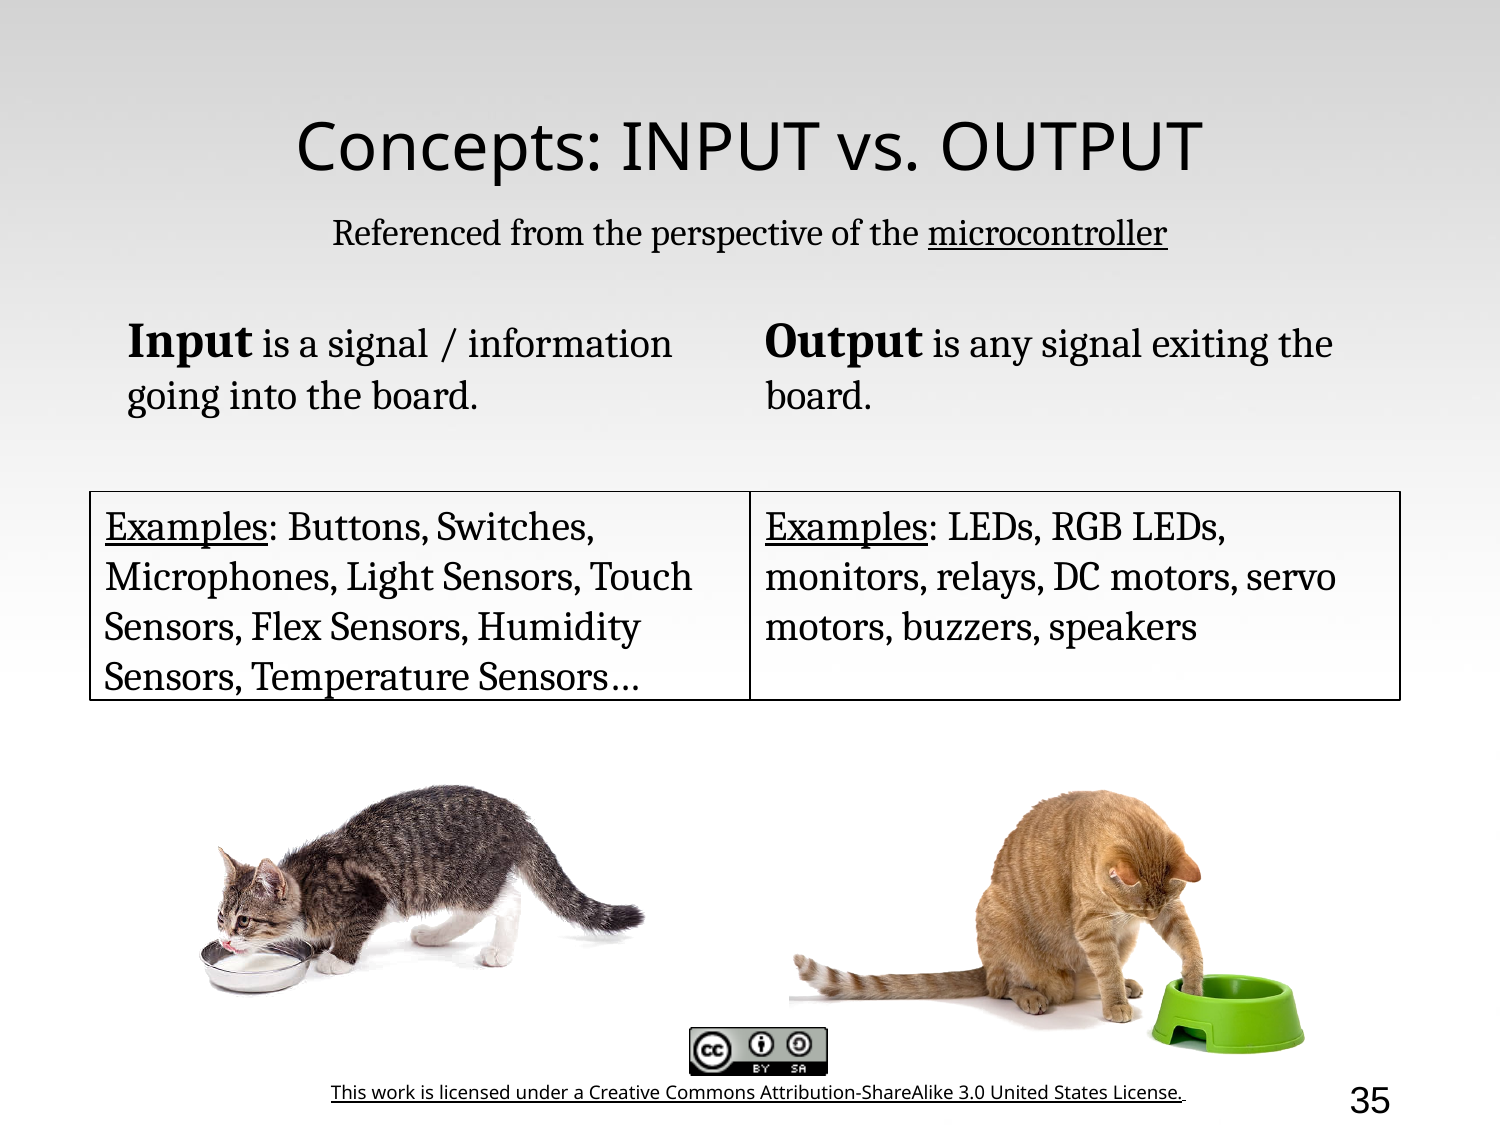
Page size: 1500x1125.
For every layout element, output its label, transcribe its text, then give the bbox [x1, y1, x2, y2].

text_box Examples: LEDs, RGB LEDs, monitors, relays, DC motors, servo motors, buzzers, speakers [750, 491, 1400, 700]
picture [0, 0, 1500, 1125]
title Concepts: INPUT vs. OUTPUT [112, 49, 1388, 199]
text_box Input is a signal / information going into the board. [112, 299, 750, 491]
text_box Output is any signal exiting the board. [750, 299, 1400, 491]
list Referenced from the perspective of the microcontroller [112, 199, 1388, 299]
text_box Examples: Buttons, Switches, Microphones, Light Sensors, Touch Sensors, Flex Sensors, Humidity Sensors, Temperature Sensors… [89, 491, 750, 700]
